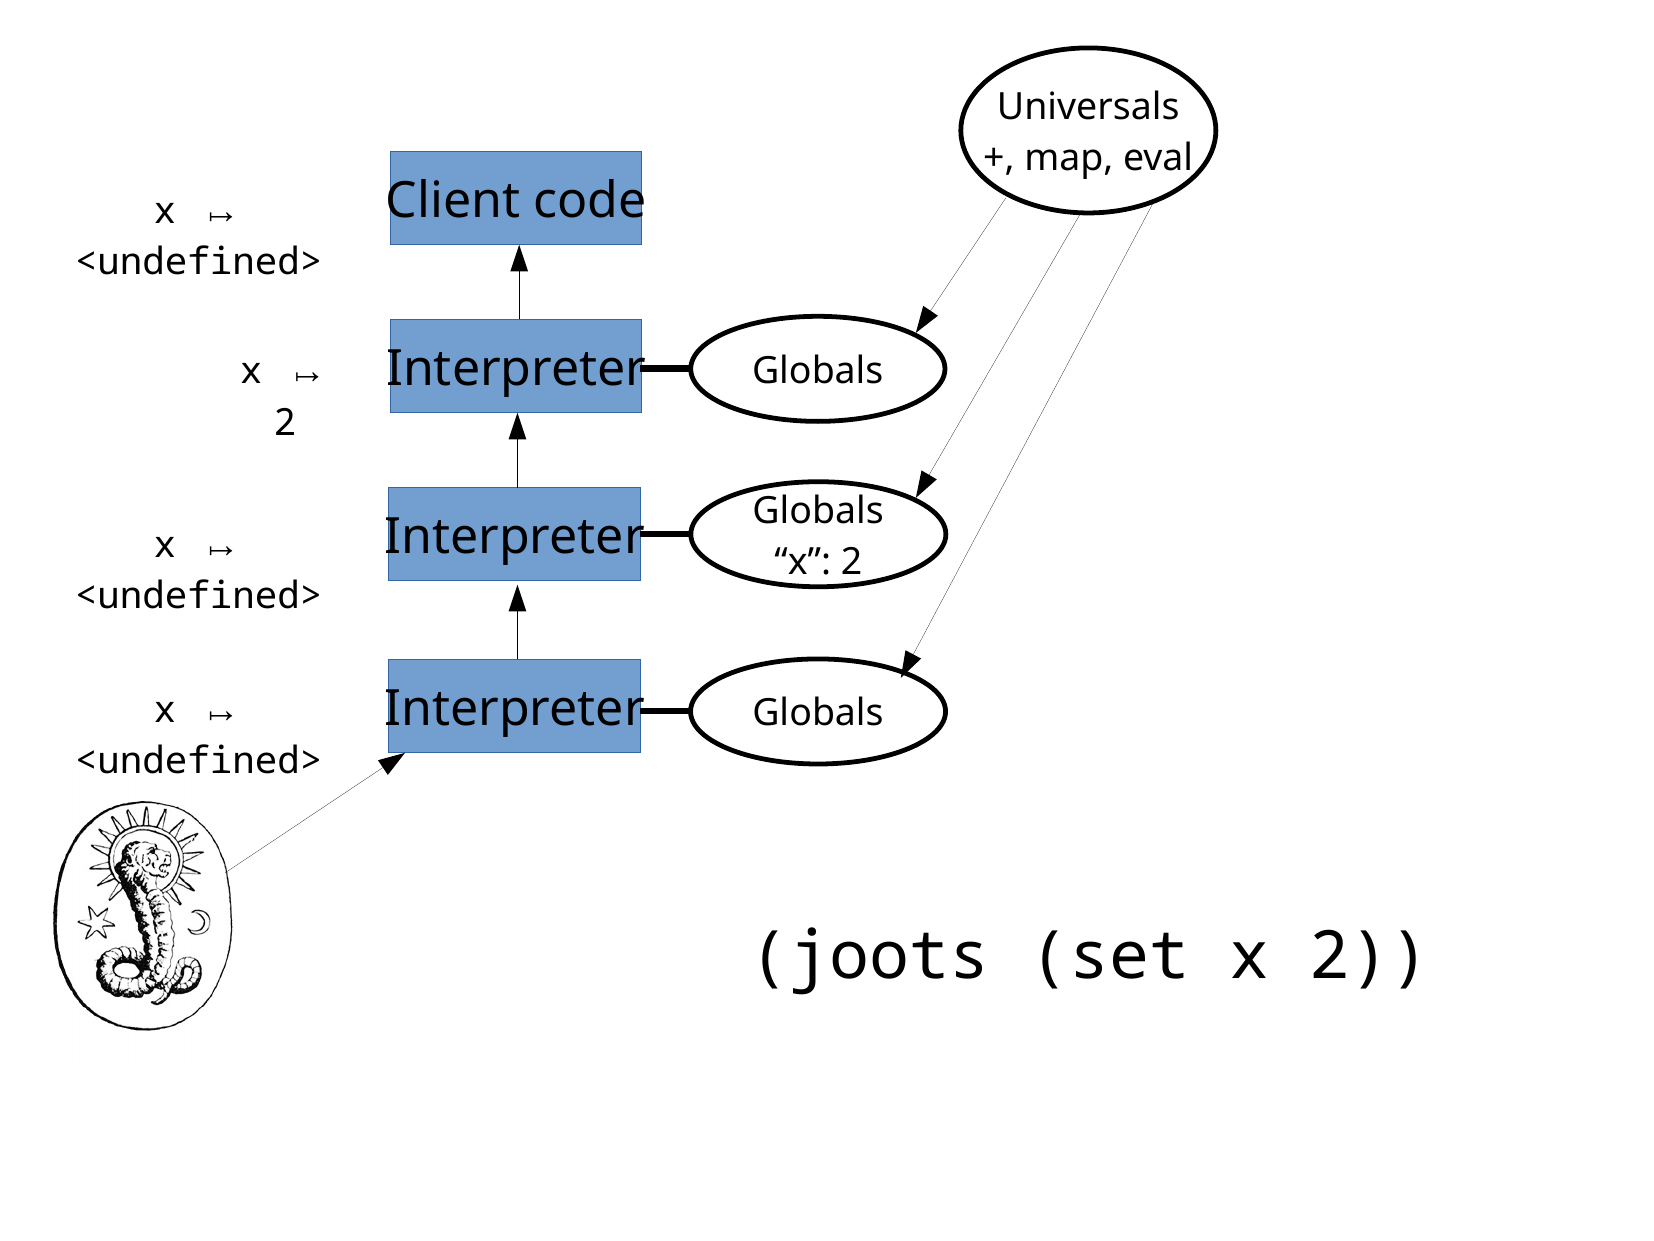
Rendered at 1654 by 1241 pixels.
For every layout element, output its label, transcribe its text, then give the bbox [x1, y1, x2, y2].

text_box Interpreter [388, 659, 641, 753]
text_box Interpreter [390, 319, 642, 413]
picture [45, 767, 240, 1066]
text_box Client code [390, 151, 642, 245]
text_box x ↦ 2 [225, 336, 361, 426]
text_box (joots (set x 2)) [735, 900, 1576, 1150]
text_box x ↦ <undefined> [60, 175, 383, 266]
text_box Interpreter [388, 487, 641, 581]
text_box Globals [690, 316, 946, 422]
text_box Globals “x”: 2 [691, 481, 946, 587]
text_box Globals [690, 658, 946, 764]
text_box Universals +, map, eval [960, 47, 1216, 213]
picture [148, 767, 158, 771]
text_box x ↦ <undefined> [60, 510, 383, 600]
text_box x ↦ <undefined> [60, 675, 383, 765]
